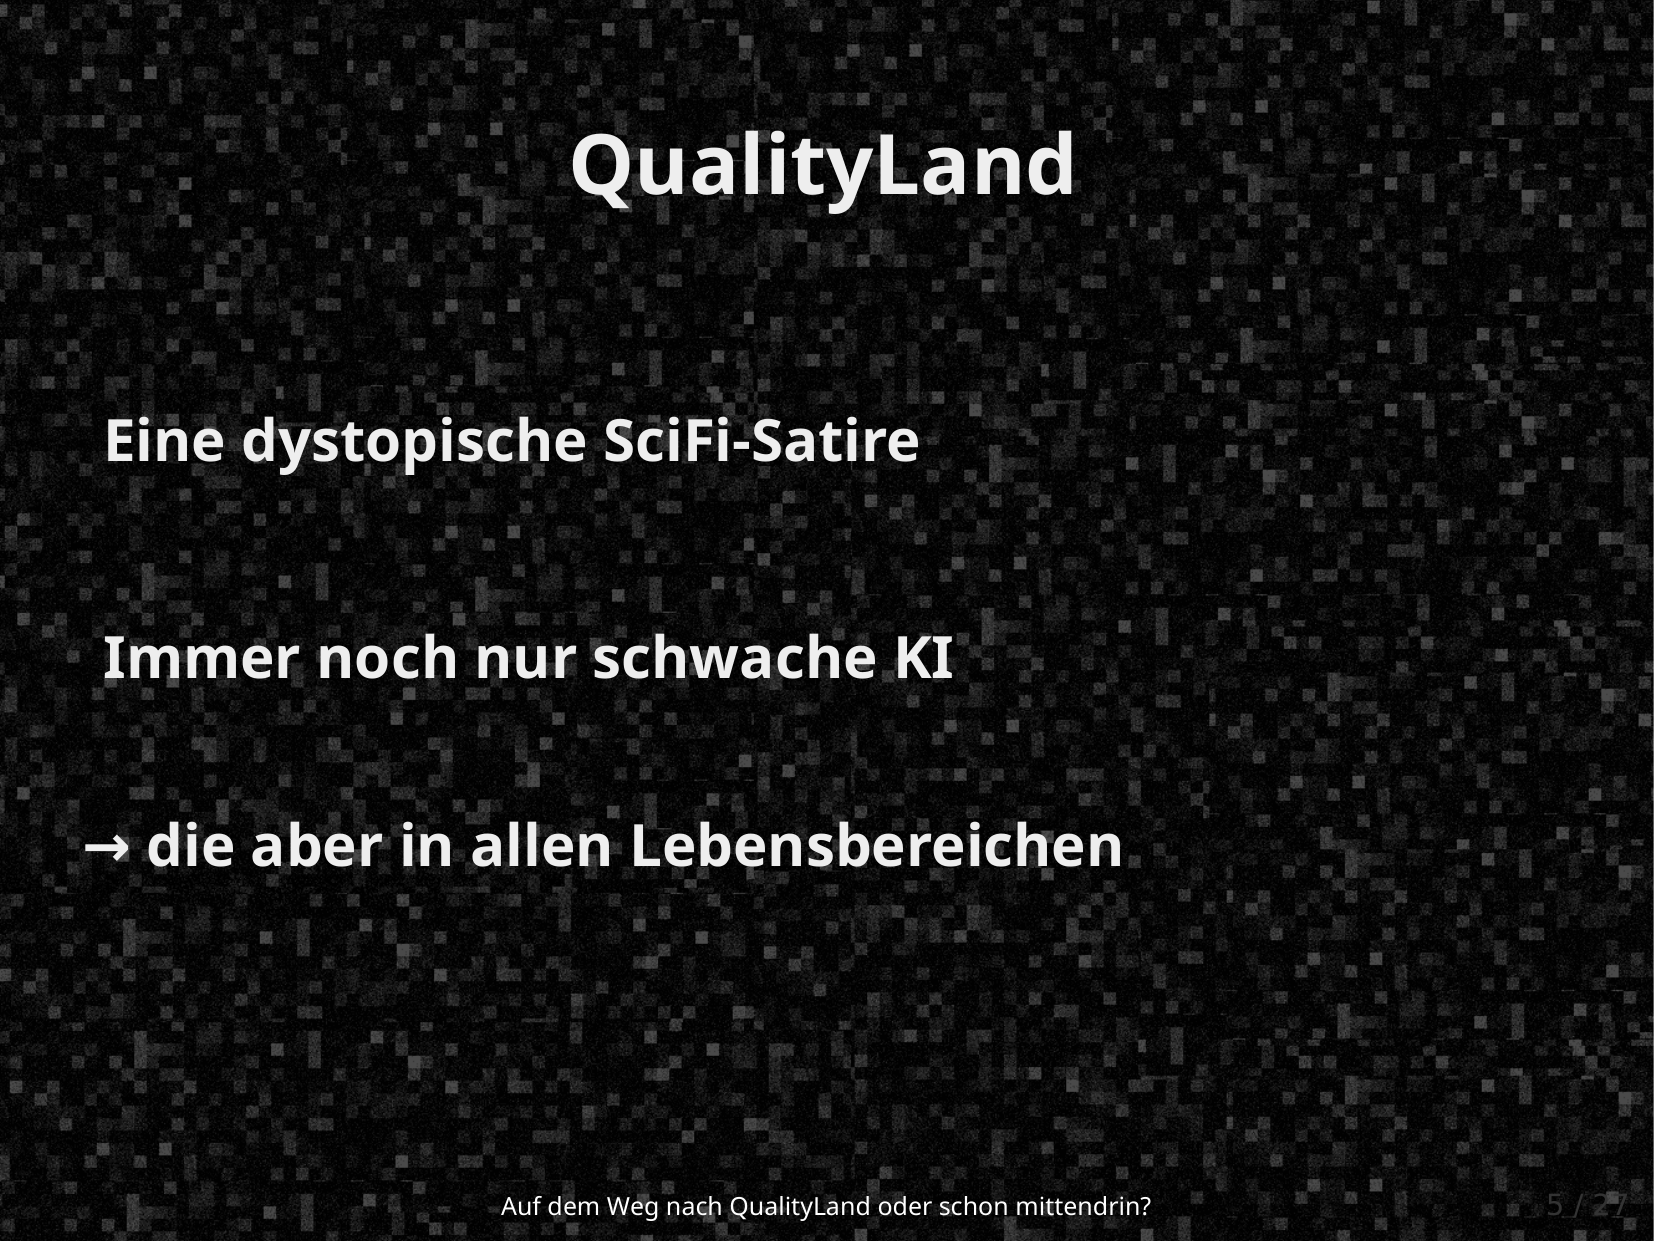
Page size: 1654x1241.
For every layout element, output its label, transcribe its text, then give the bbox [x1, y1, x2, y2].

picture [0, 0, 1654, 1241]
title QualityLand [129, 107, 1518, 218]
list Eine dystopische SciFi-Satire Immer noch nur schwache KI → die aber in allen Lebensbereichen [82, 290, 1571, 1109]
